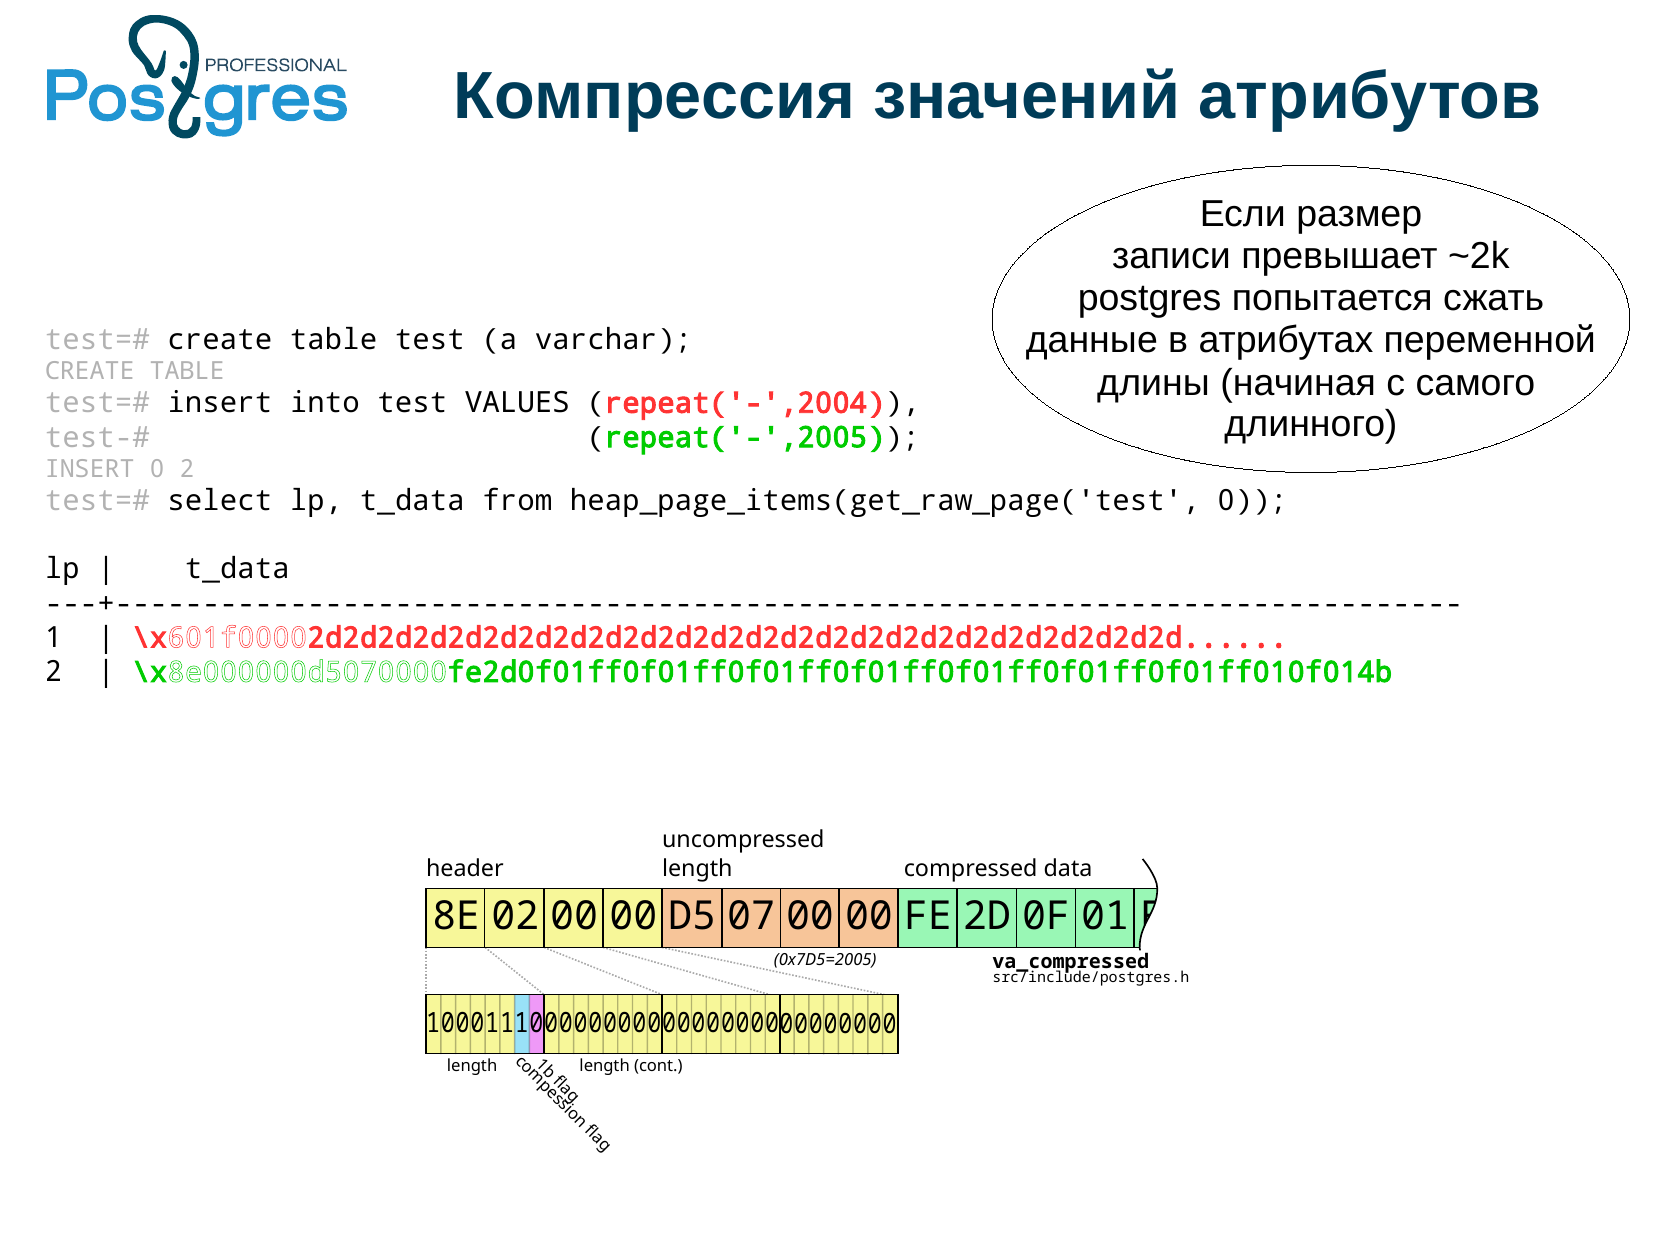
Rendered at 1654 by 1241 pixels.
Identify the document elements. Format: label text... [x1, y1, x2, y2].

text_box test=# create table test (a varchar); CREATE TABLE test=# insert into test VALUES (repeat('-',2004)), test-# (repeat('-',2005)); INSERT 0 2 test=# select lp, t_data from heap_page_items(get_raw_page('test', 0)); lp | t_data ---+----------------------------------------------------------------------------- 1 | \x601f00002d2d2d2d2d2d2d2d2d2d2d2d2d2d2d2d2d2d2d2d2d2d2d2d2d...... 2 | \x8e000000d5070000fe2d0f01ff0f01ff0f01ff0f01ff0f01ff0f01ff0f01ff010f014b [30, 314, 95, 697]
text_box Если размер записи превышает ~2k postgres попытается сжать данные в атрибутах переменной длины (начиная с самого длинного) [992, 165, 1630, 473]
title Компрессия значений атрибутов [389, 49, 1607, 142]
picture [95, 141, 1595, 1241]
